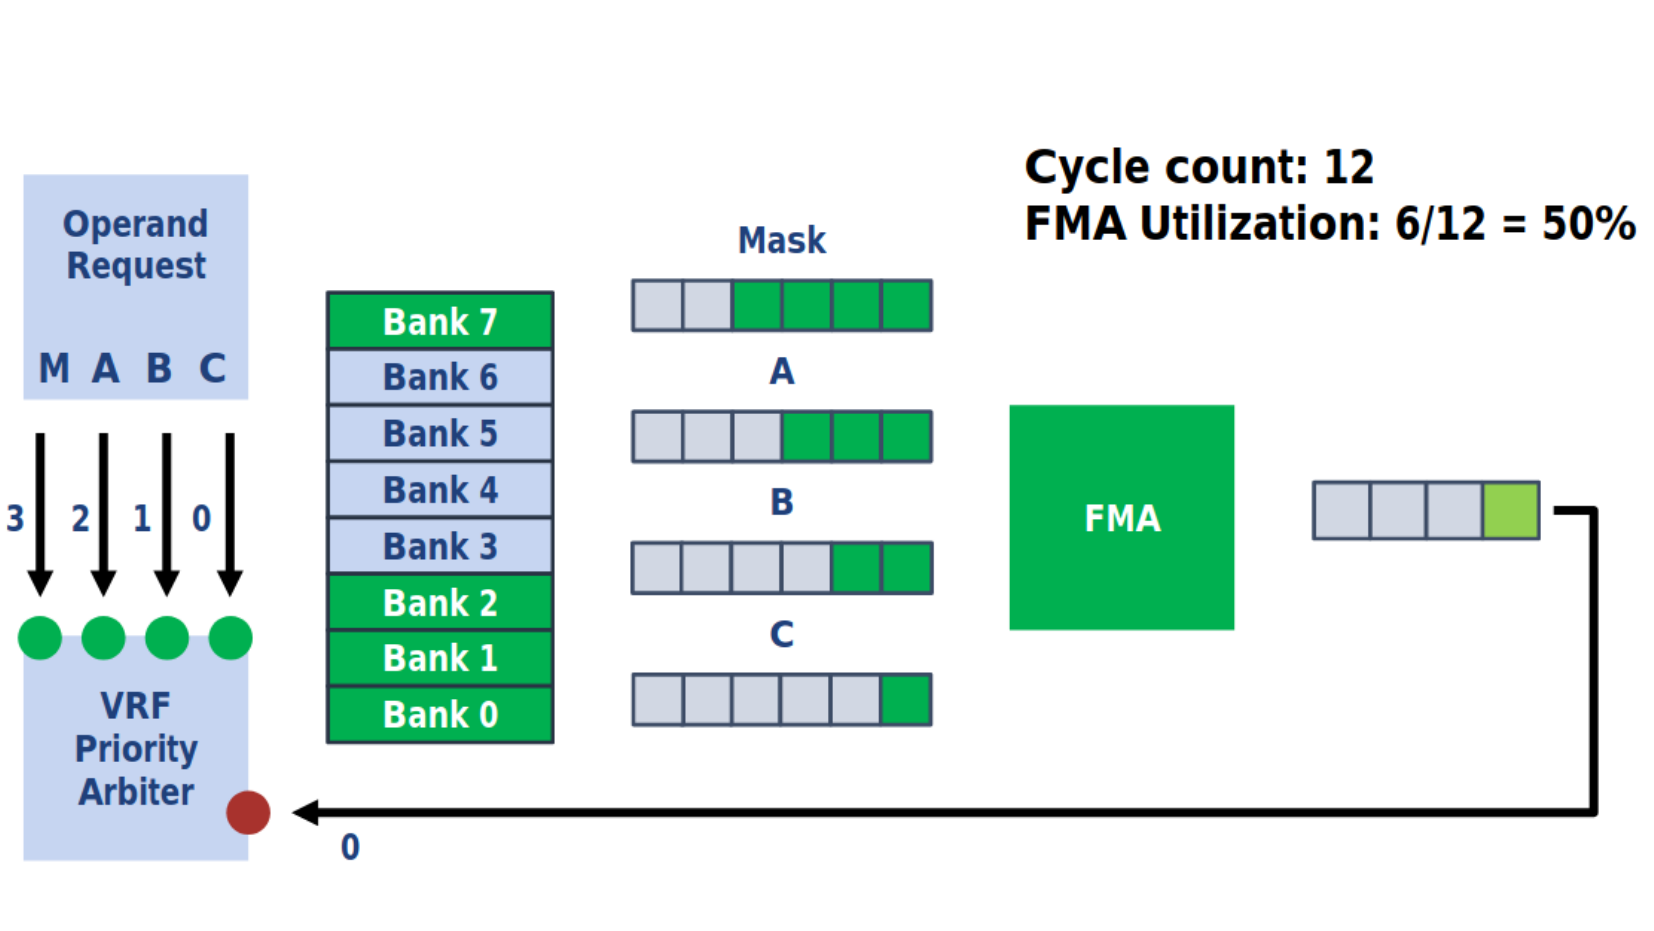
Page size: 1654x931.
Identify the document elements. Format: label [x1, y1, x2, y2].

picture [0, 118, 1654, 878]
